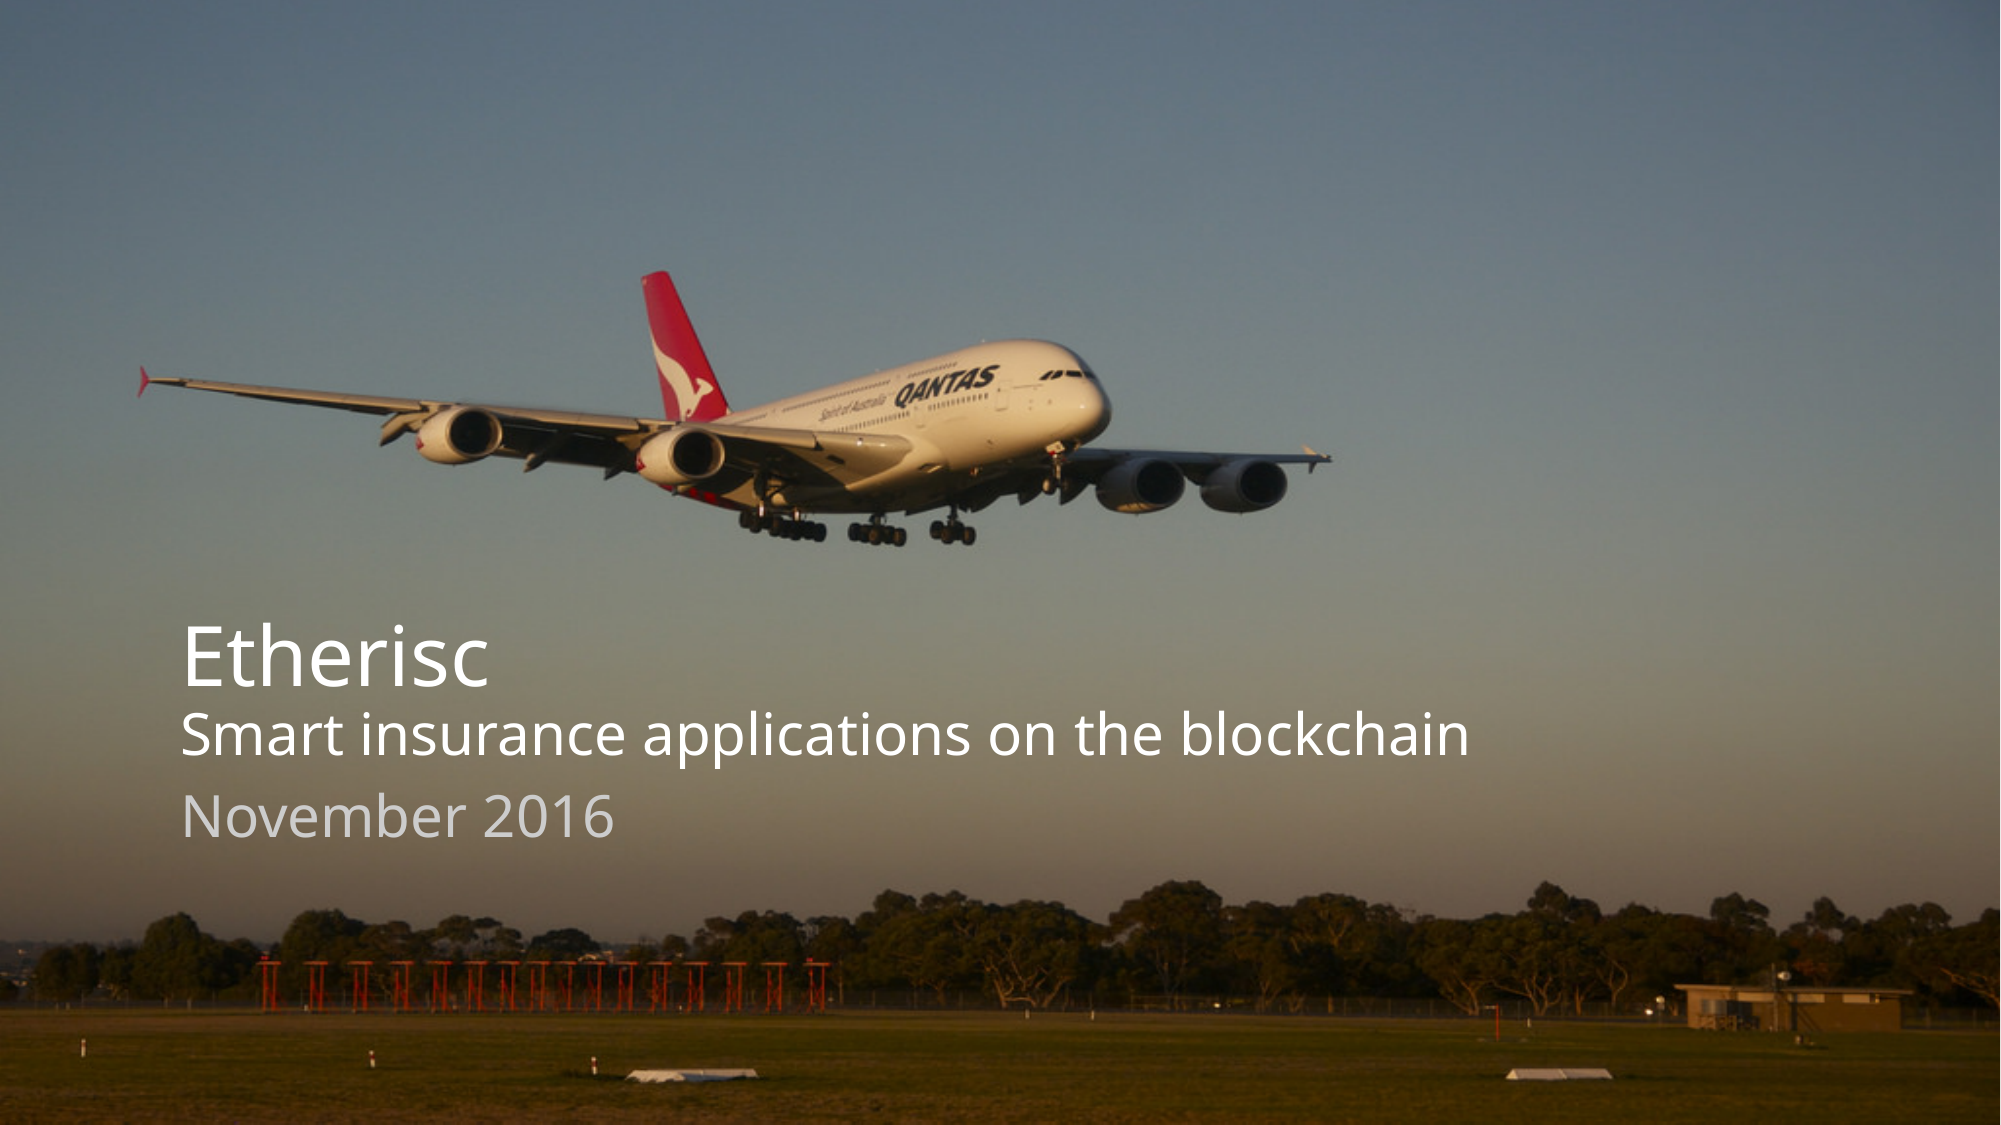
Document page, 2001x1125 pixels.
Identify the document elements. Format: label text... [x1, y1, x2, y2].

subtitle November 2016 [180, 780, 1582, 949]
picture [0, 0, 2001, 1125]
title Etherisc Smart insurance applications on the blockchain [180, 602, 1582, 780]
